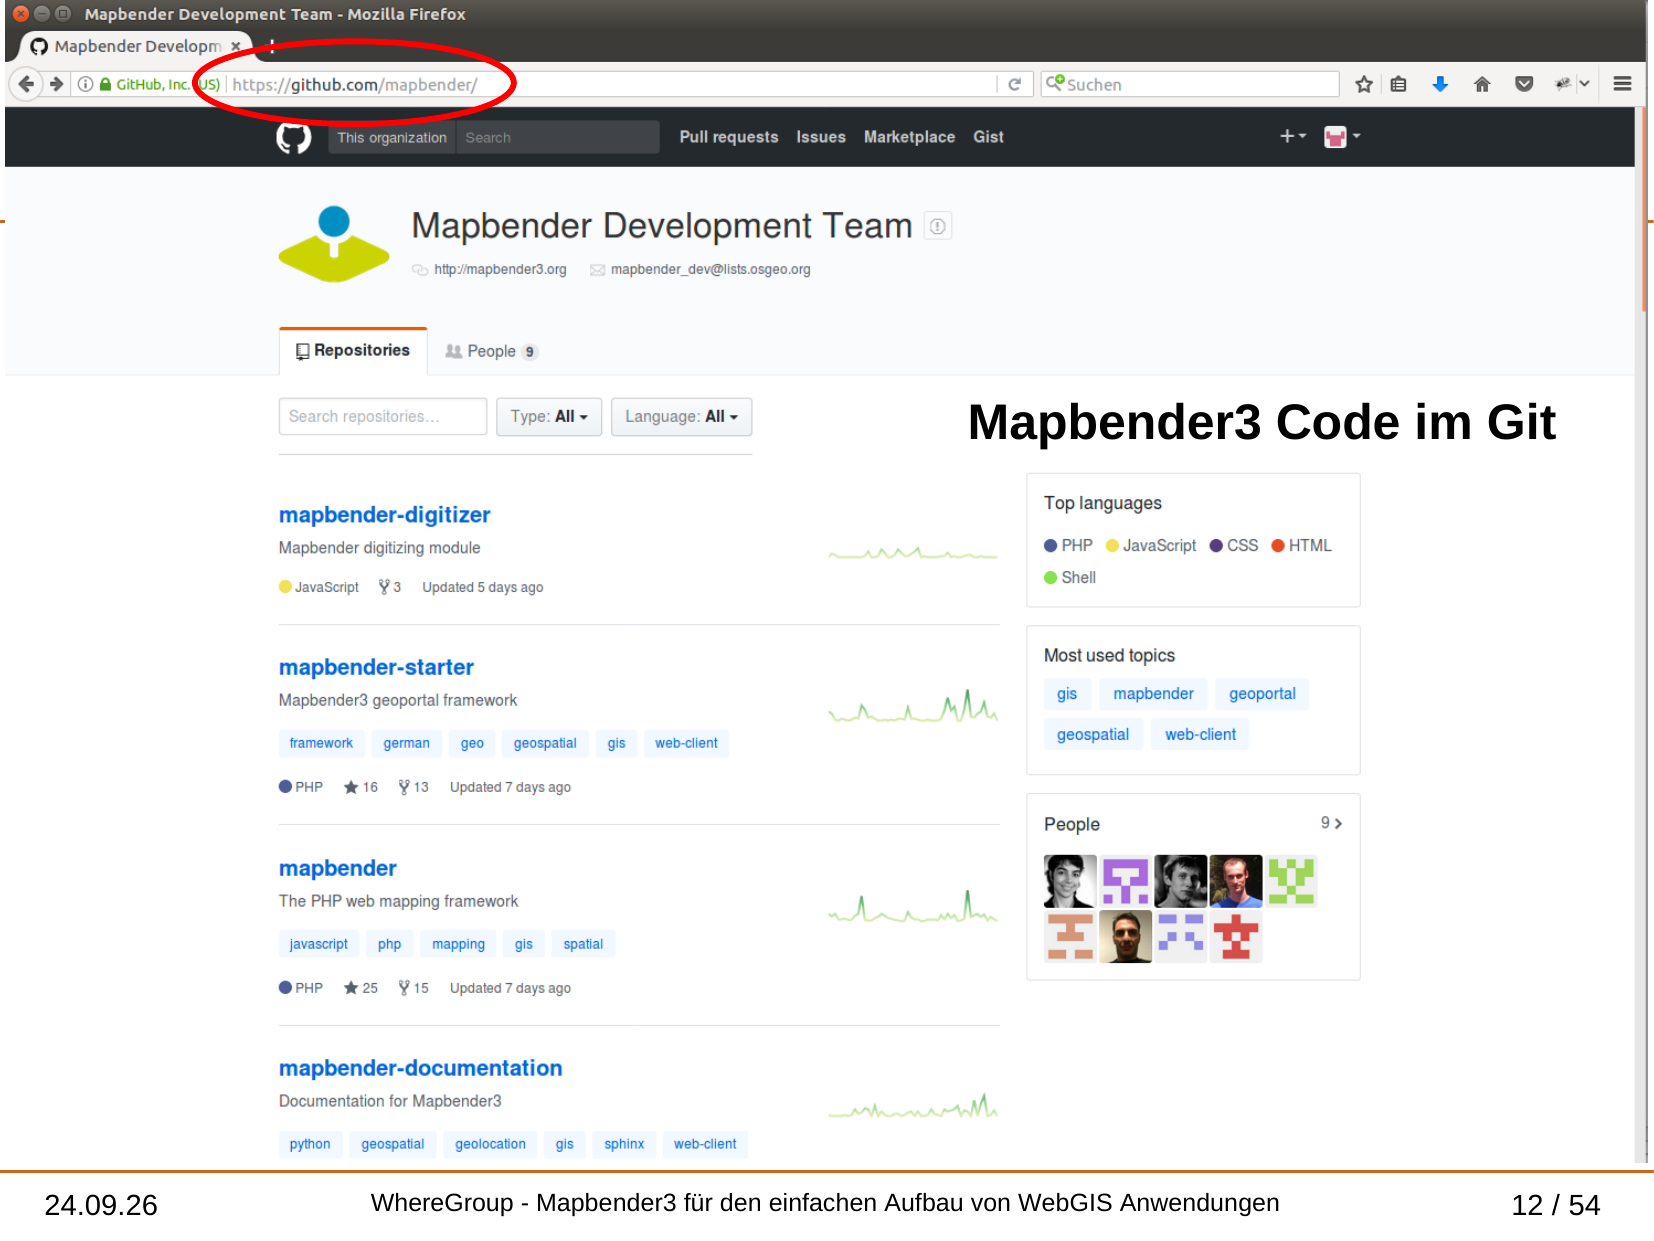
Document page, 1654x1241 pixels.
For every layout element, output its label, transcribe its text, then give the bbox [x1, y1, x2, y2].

title Mapbender3 Code im Git [82, 348, 1571, 497]
picture [5, 0, 1648, 1163]
